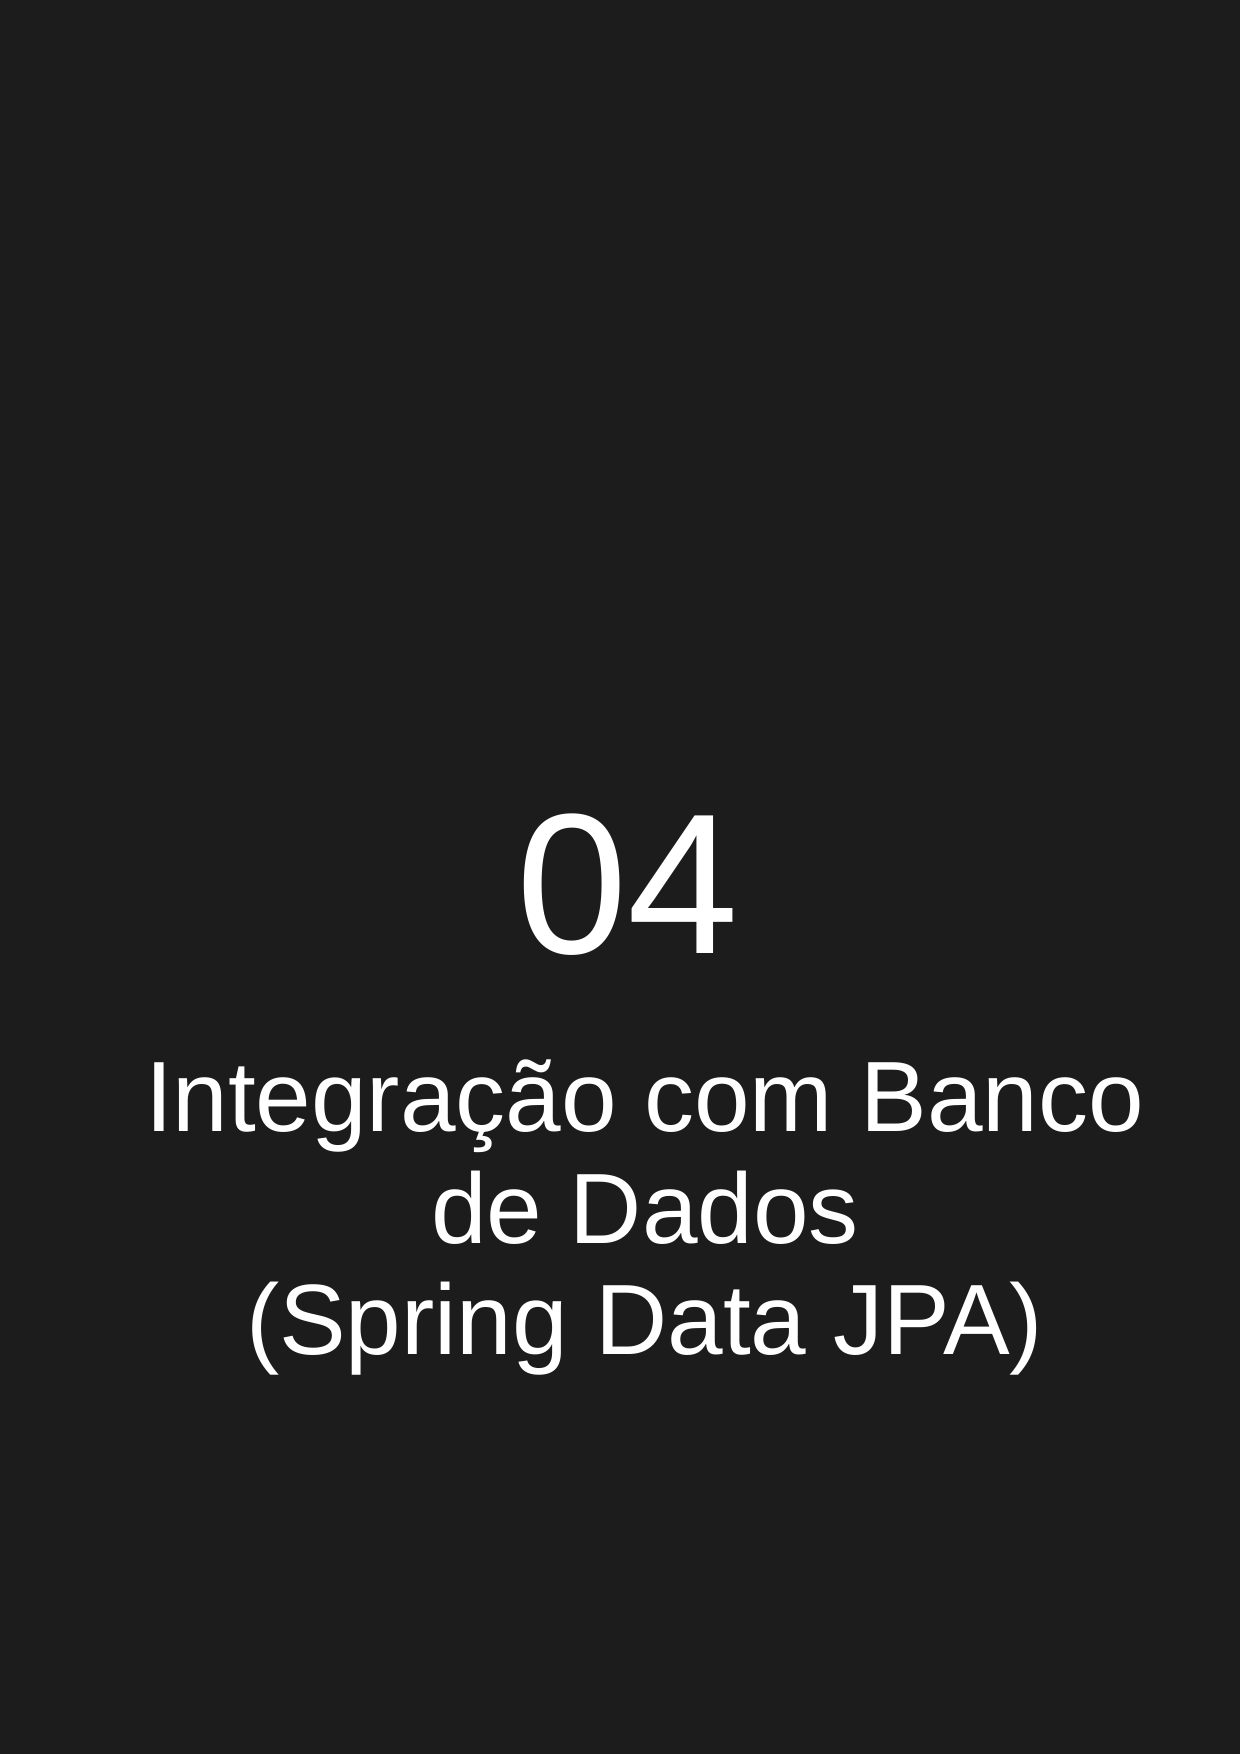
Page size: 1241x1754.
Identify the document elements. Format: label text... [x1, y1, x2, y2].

text_box 04 [501, 765, 755, 1004]
text_box Integração com Banco de Dados (Spring Data JPA) [79, 1033, 1211, 1384]
